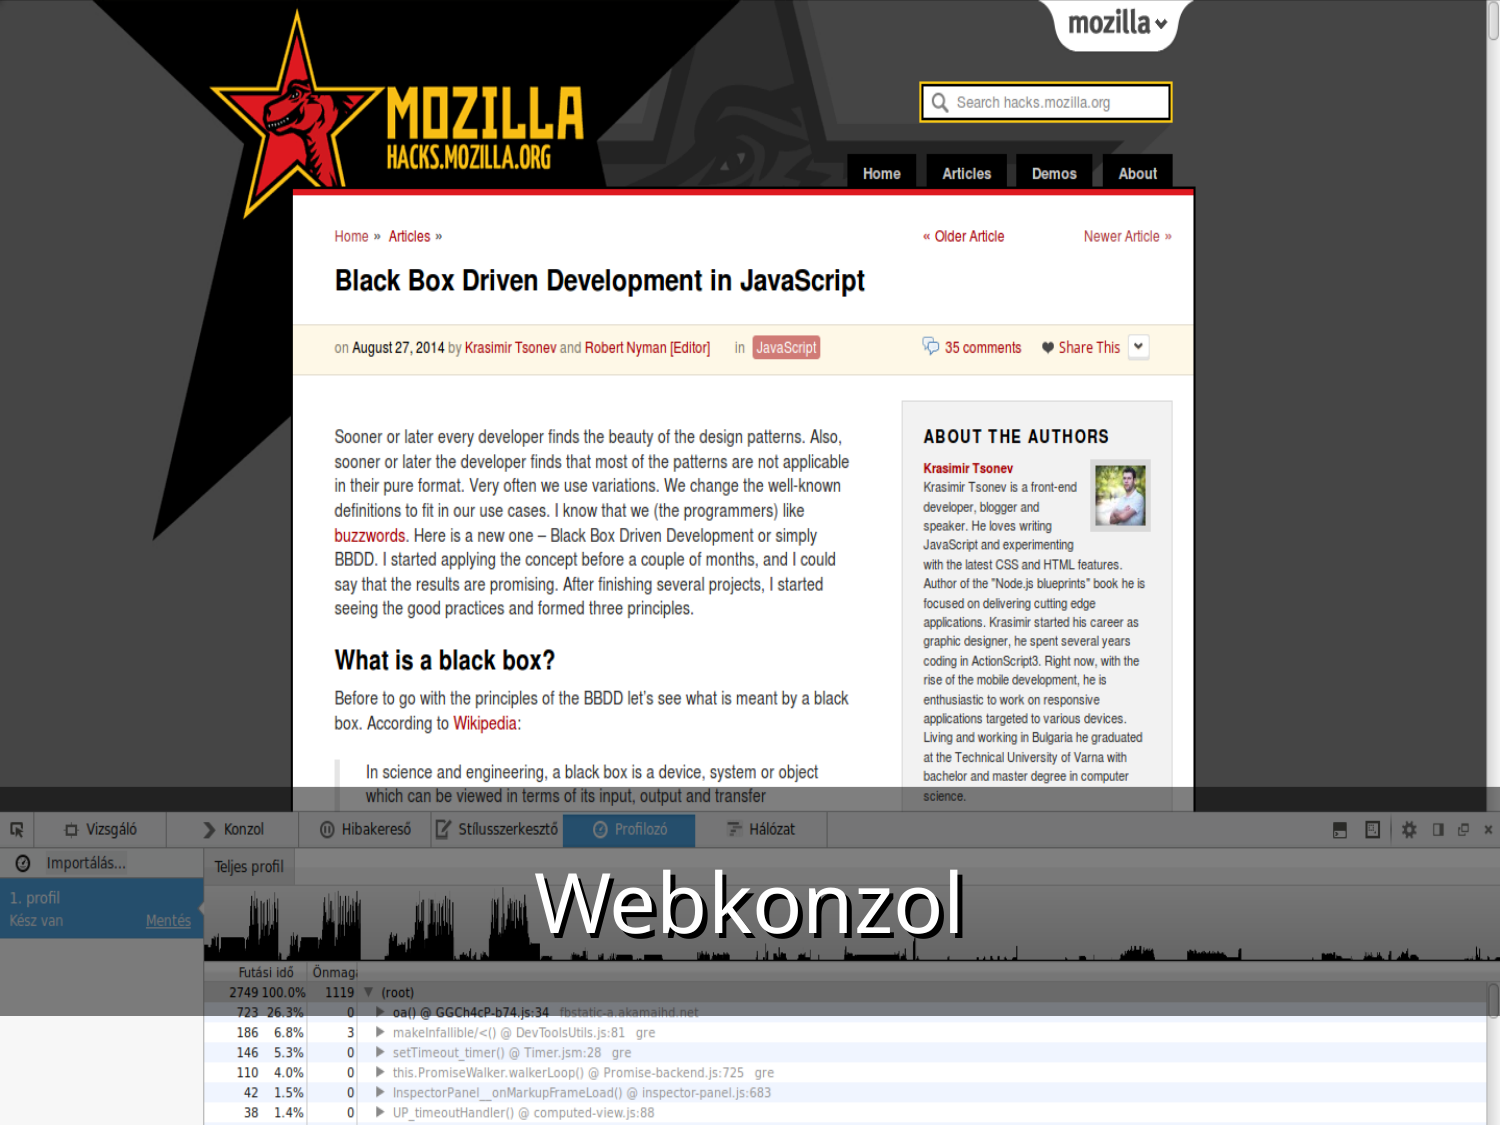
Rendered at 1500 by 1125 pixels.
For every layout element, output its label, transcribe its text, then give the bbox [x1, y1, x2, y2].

text_box Webkonzol [0, 786, 1500, 1016]
picture [0, 0, 1500, 786]
picture [0, 1016, 1500, 1125]
